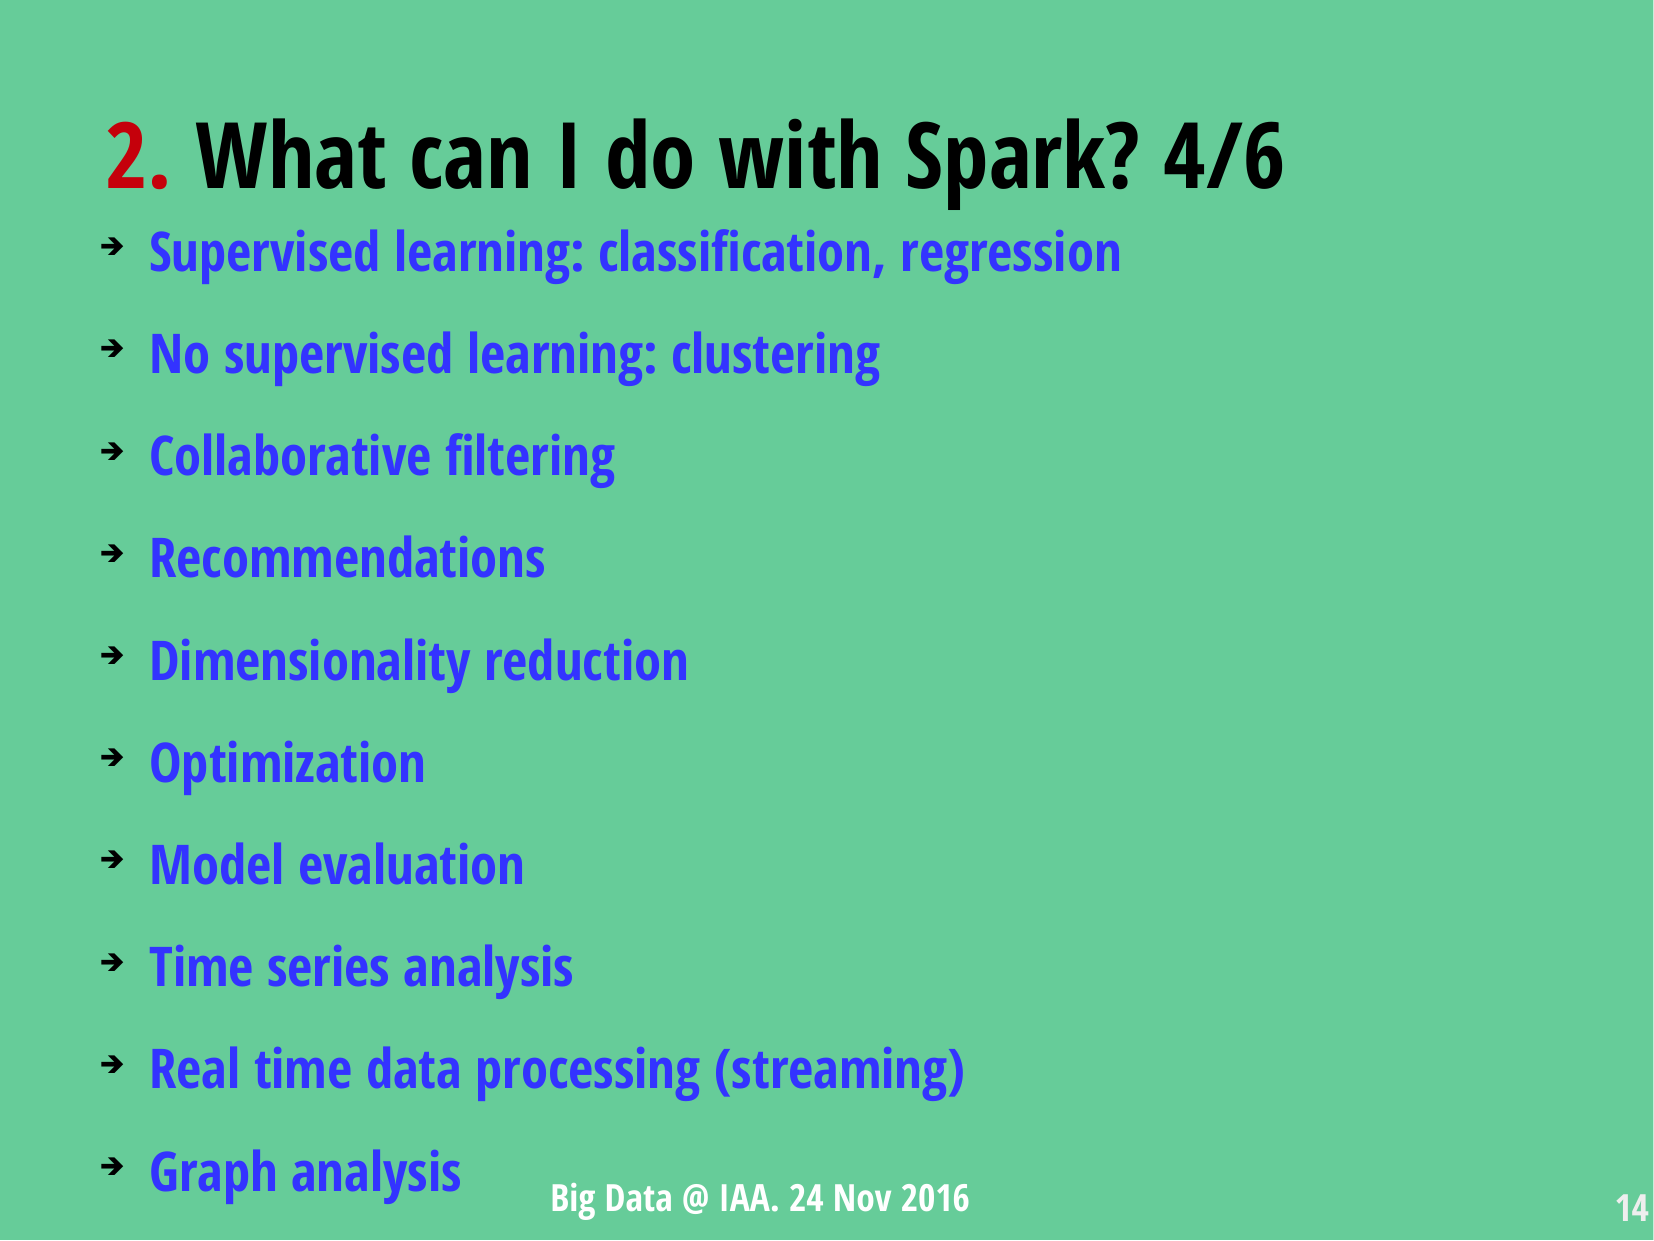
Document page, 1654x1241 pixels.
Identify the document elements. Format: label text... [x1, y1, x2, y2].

list Supervised learning: classification, regression No supervised learning: clustering Collaborative filtering Recommendations Dimensionality reduction Optimization Model evaluation Time series analysis Real time data processing (streaming) Graph analysis [82, 212, 1571, 1217]
title 2. What can I do with Spark? 4/6 [82, 49, 1571, 212]
